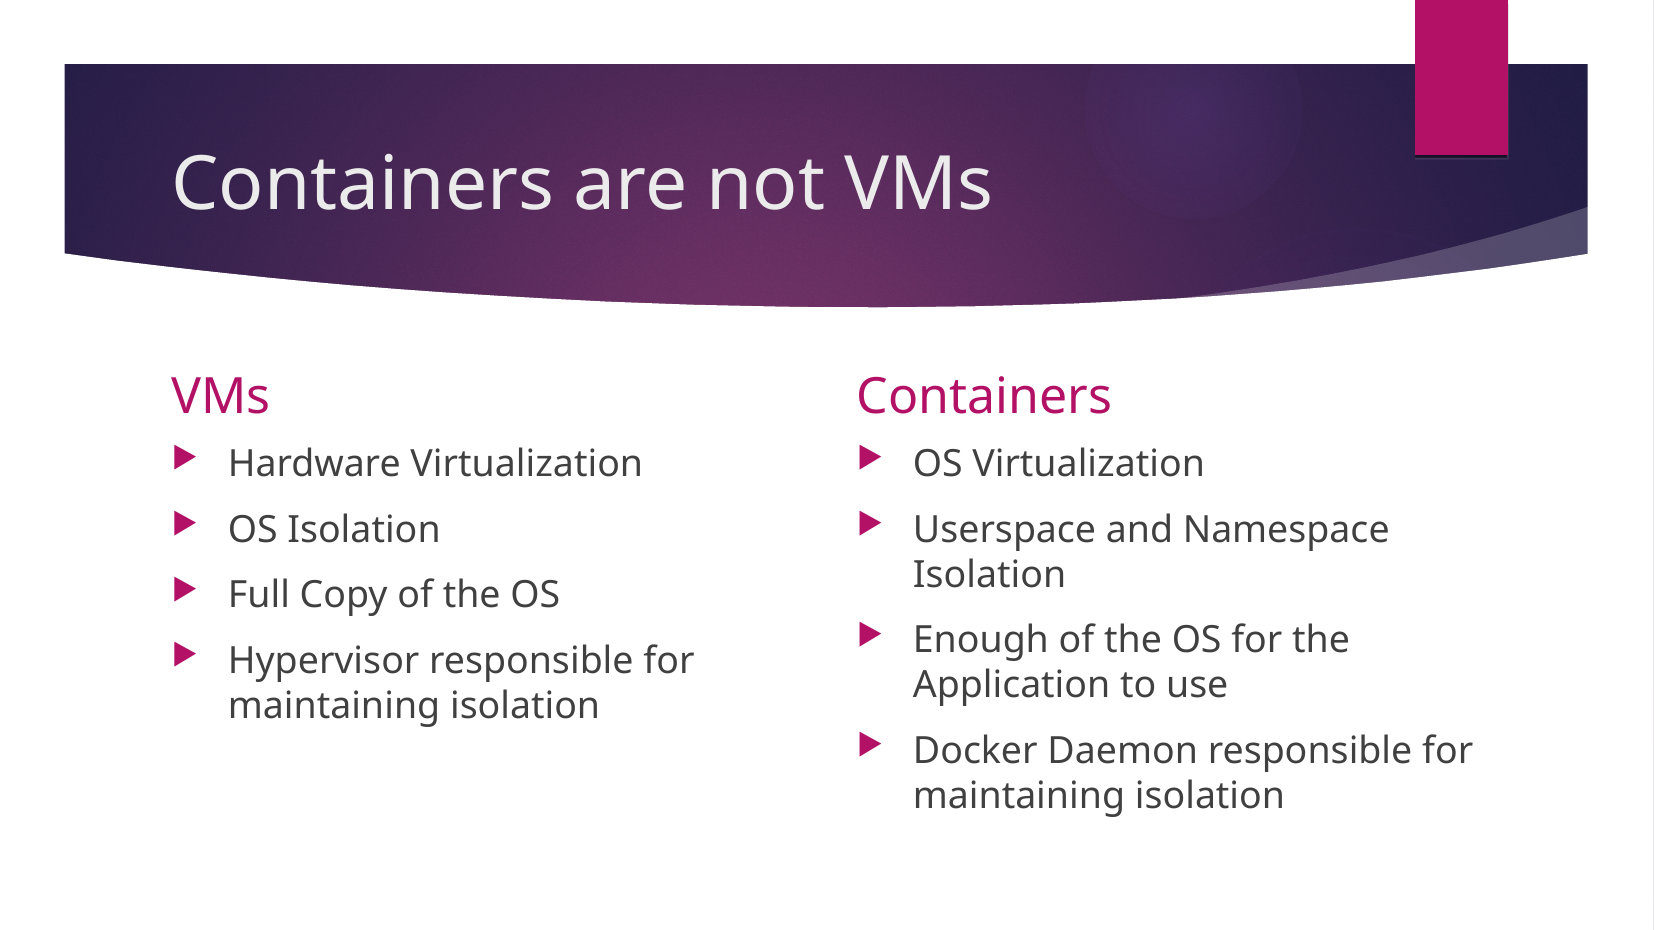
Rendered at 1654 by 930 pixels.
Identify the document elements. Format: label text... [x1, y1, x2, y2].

title Containers are not VMs [156, 131, 1345, 228]
list Containers [841, 353, 1496, 431]
list Windows Server Guest OS [1213, 248, 1477, 296]
list Hardware Virtualization OS Isolation Full Copy of the OS Hypervisor responsible for maintaining isolation [156, 431, 811, 817]
picture [65, 64, 1587, 307]
list VMs [156, 353, 811, 431]
list OS Virtualization Userspace and Namespace Isolation Enough of the OS for the Application to use Docker Daemon responsible for maintaining isolation [841, 431, 1496, 817]
